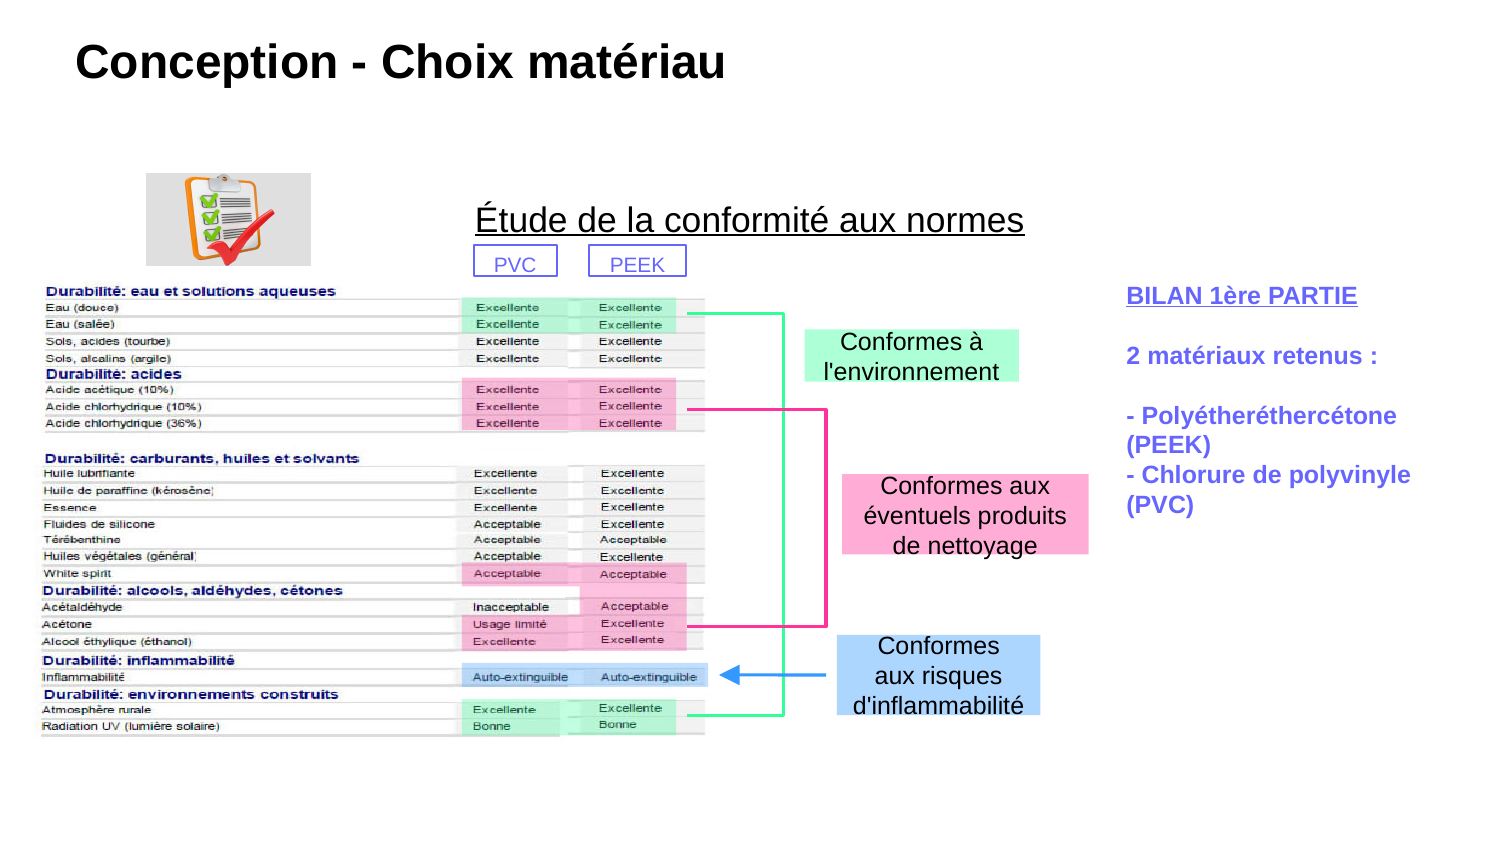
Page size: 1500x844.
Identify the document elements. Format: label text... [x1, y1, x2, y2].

text_box Conception - Choix matériau [75, 43, 1426, 88]
text_box PEEK [589, 245, 686, 277]
text_box Conformes à l'environnement [804, 329, 1019, 382]
text_box [461, 699, 677, 736]
text_box Étude de la conformité aux normes [0, 160, 1500, 764]
text_box Conformes aux éventuels produits de nettoyage [842, 474, 1089, 555]
picture [146, 173, 311, 266]
text_box [461, 297, 677, 334]
text_box [461, 562, 687, 651]
text_box [461, 377, 677, 430]
text_box [461, 662, 709, 687]
text_box Conformes aux risques d'inflammabilité [836, 634, 1041, 716]
text_box PVC [473, 245, 558, 277]
text_box BILAN 1ère PARTIE 2 matériaux retenus : - Polyétheréthercétone (PEEK) - Chlorure de polyvinyle (PVC) [1114, 273, 1479, 470]
picture [32, 278, 719, 743]
